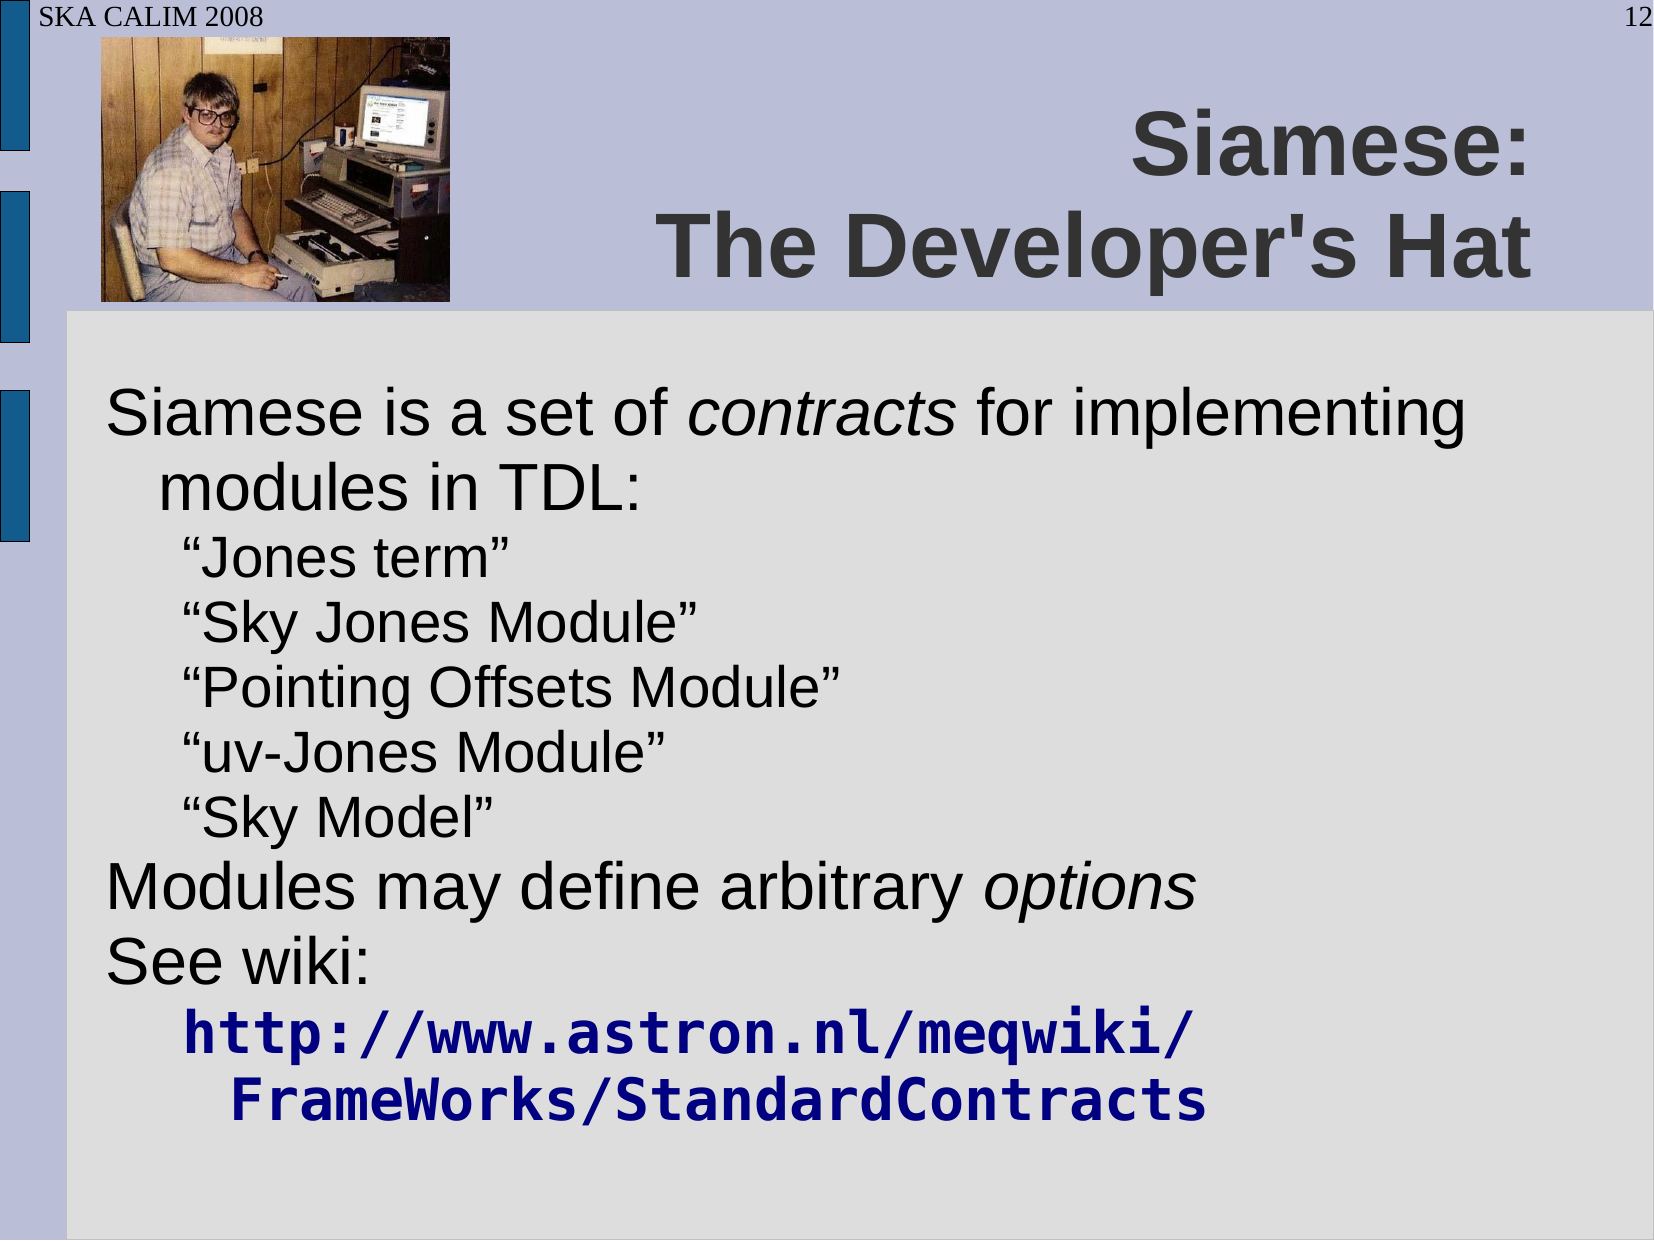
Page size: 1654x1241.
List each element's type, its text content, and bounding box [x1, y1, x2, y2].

picture [101, 37, 451, 302]
list Siamese is a set of contracts for implementing modules in TDL: “Jones term” “Sky Jones Module” “Pointing Offsets Module” “uv-Jones Module” “Sky Model” Modules may define arbitrary options See wiki: http://www.astron.nl/meqwiki/ FrameWorks/StandardContracts [87, 375, 1613, 1163]
title Siamese: The Developer's Hat [451, 87, 1534, 302]
